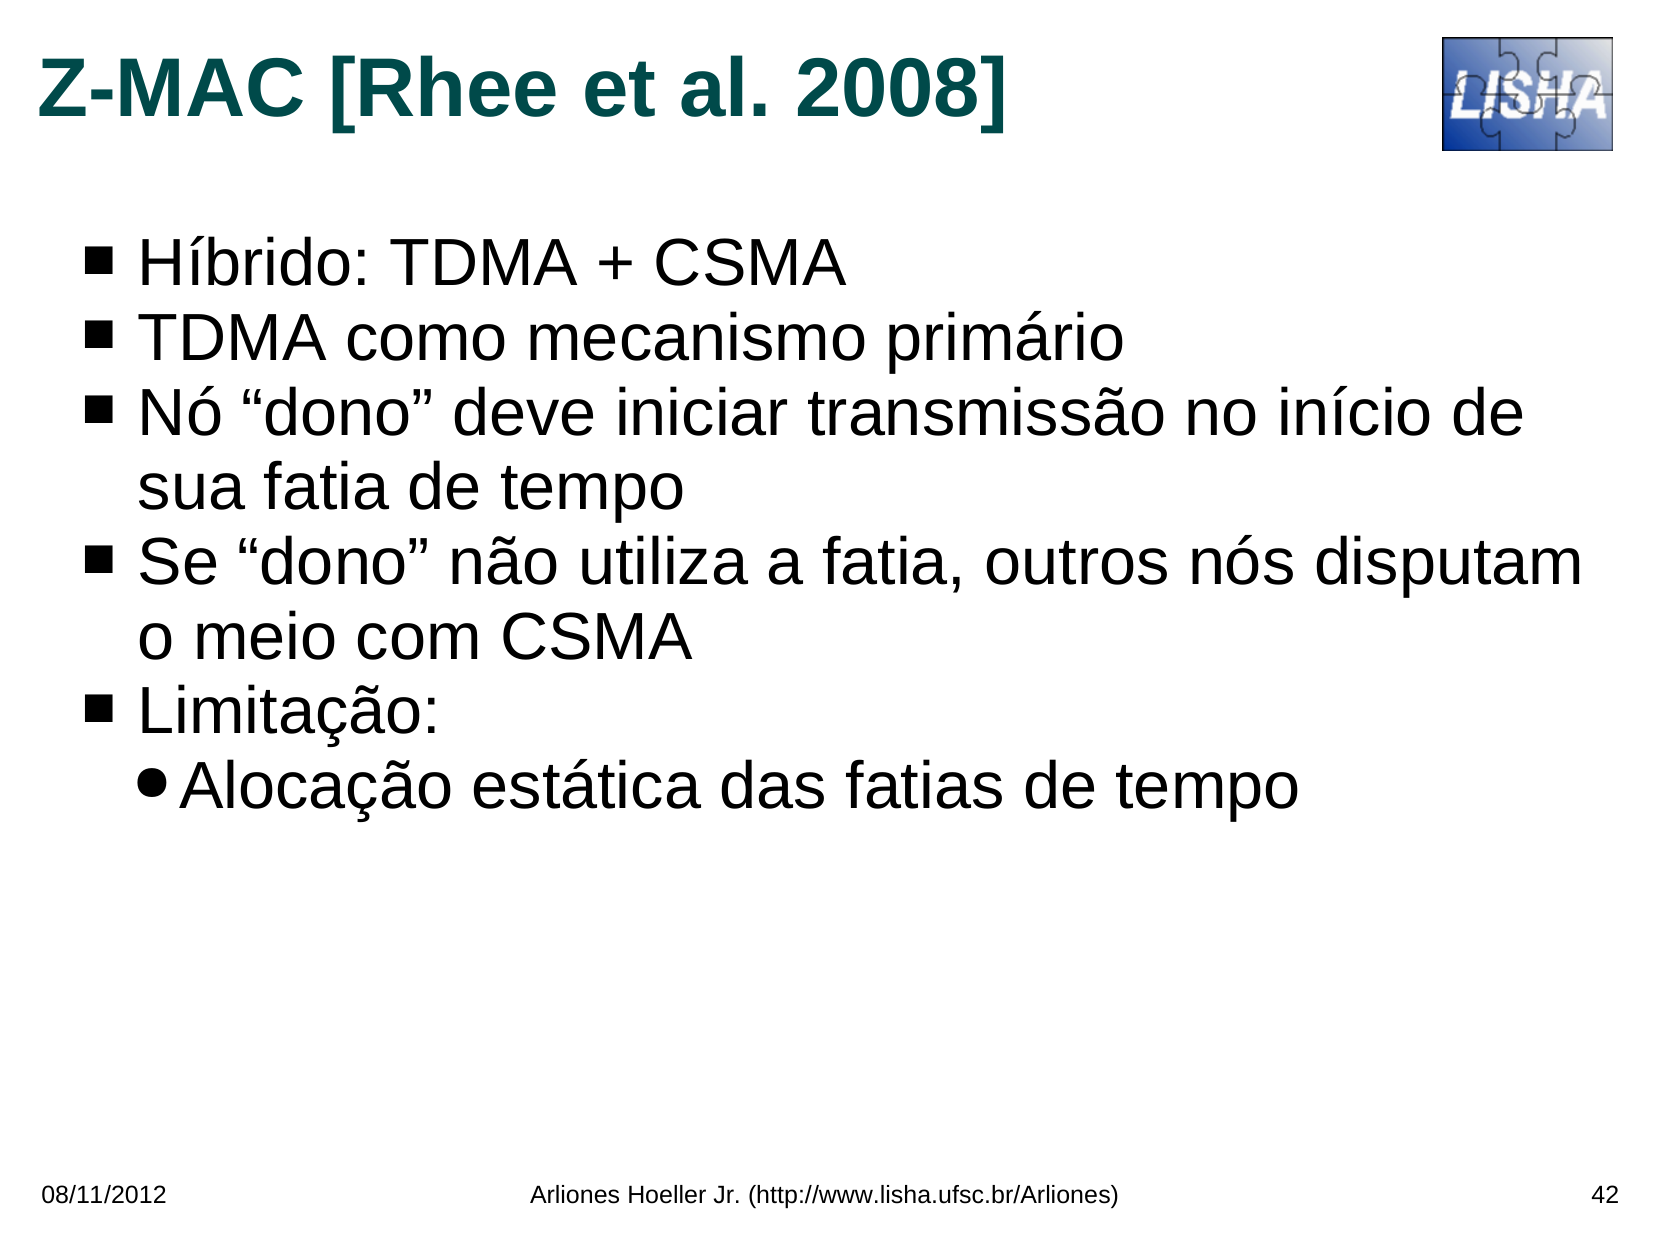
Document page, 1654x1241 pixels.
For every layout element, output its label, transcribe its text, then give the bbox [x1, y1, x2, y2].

picture [1442, 37, 1613, 151]
title Z-MAC [Rhee et al. 2008] [37, 37, 1426, 151]
list Híbrido: TDMA + CSMA TDMA como mecanismo primário Nó “dono” deve iniciar transmissão no início de sua fatia de tempo Se “dono” não utiliza a fatia, outros nós disputam o meio com CSMA Limitação: Alocação estática das fatias de tempo [37, 225, 1613, 863]
